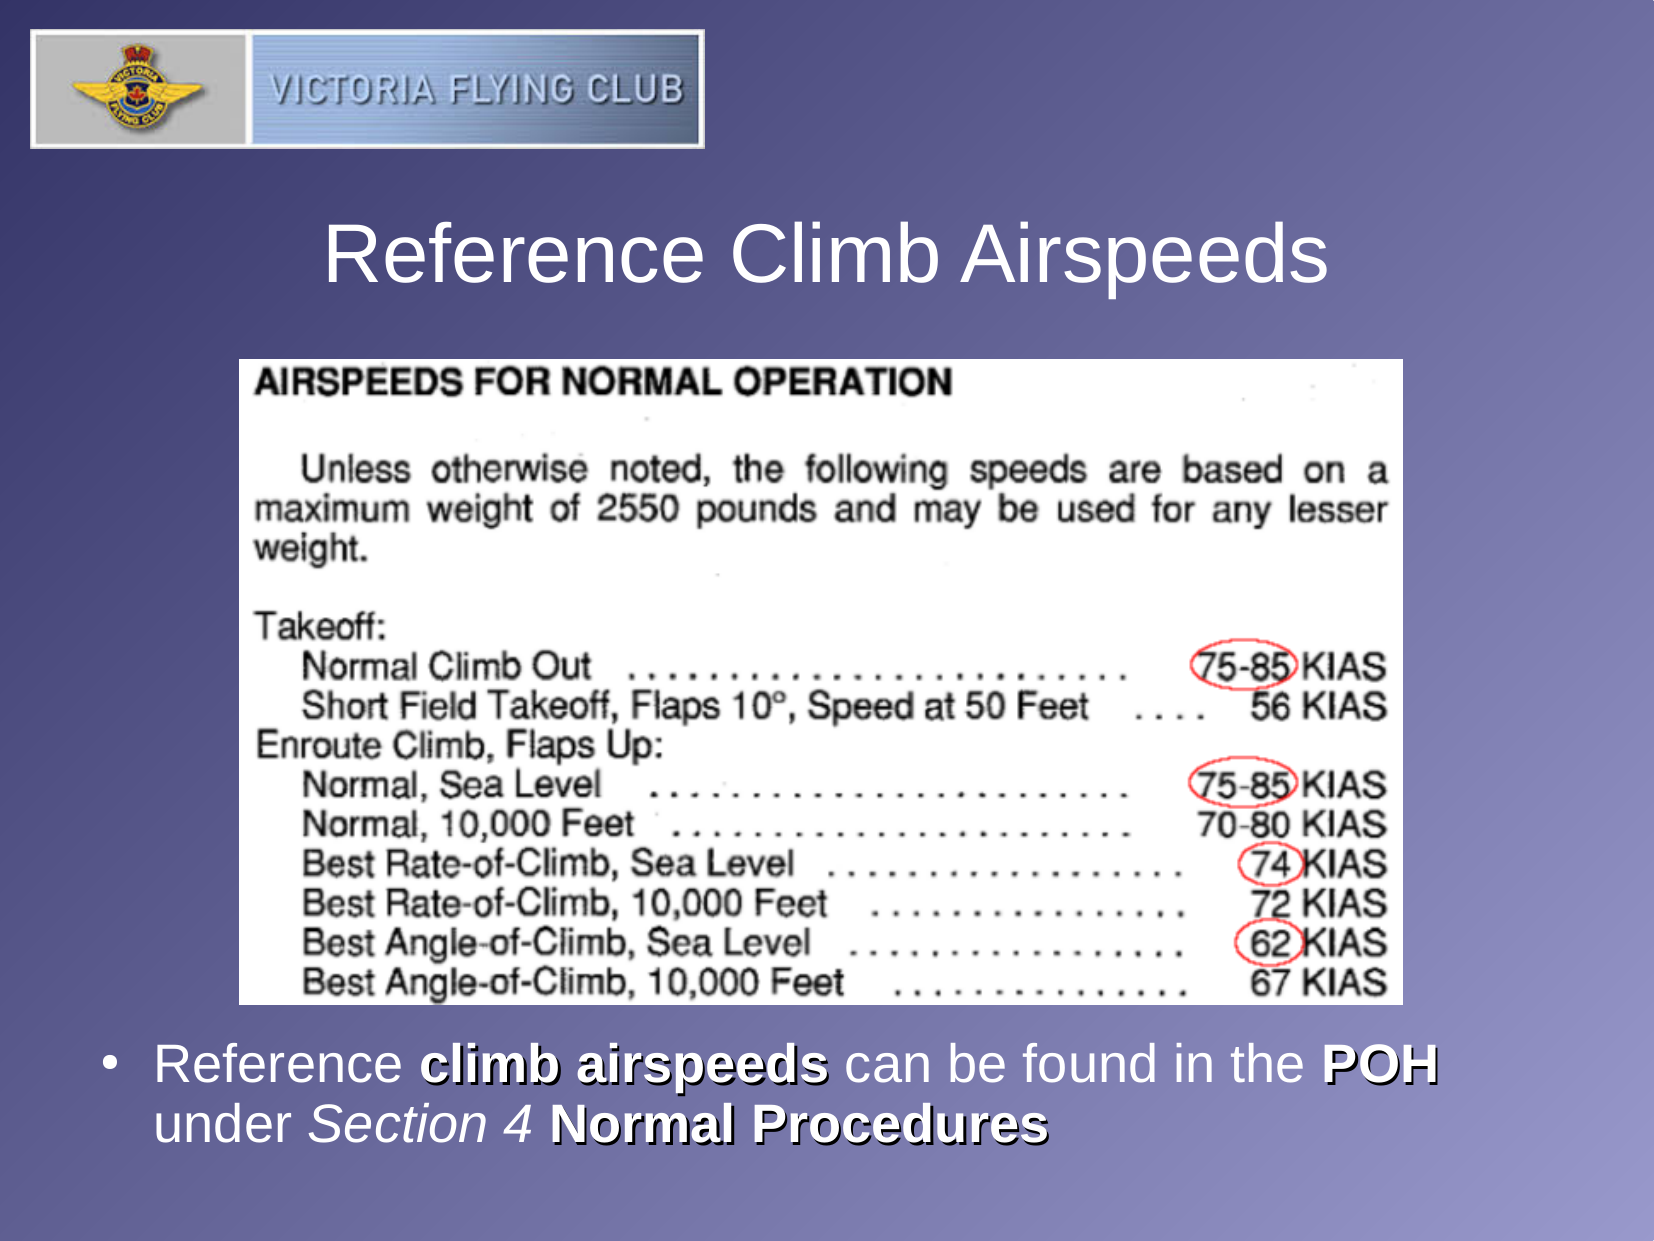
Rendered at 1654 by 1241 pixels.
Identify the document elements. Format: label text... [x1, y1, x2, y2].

title Reference Climb Airspeeds [82, 149, 1571, 357]
picture [30, 29, 705, 149]
list Reference climb airspeeds can be found in the POH under Section 4 Normal Procedures [82, 1033, 1571, 1199]
picture [239, 359, 1403, 1005]
